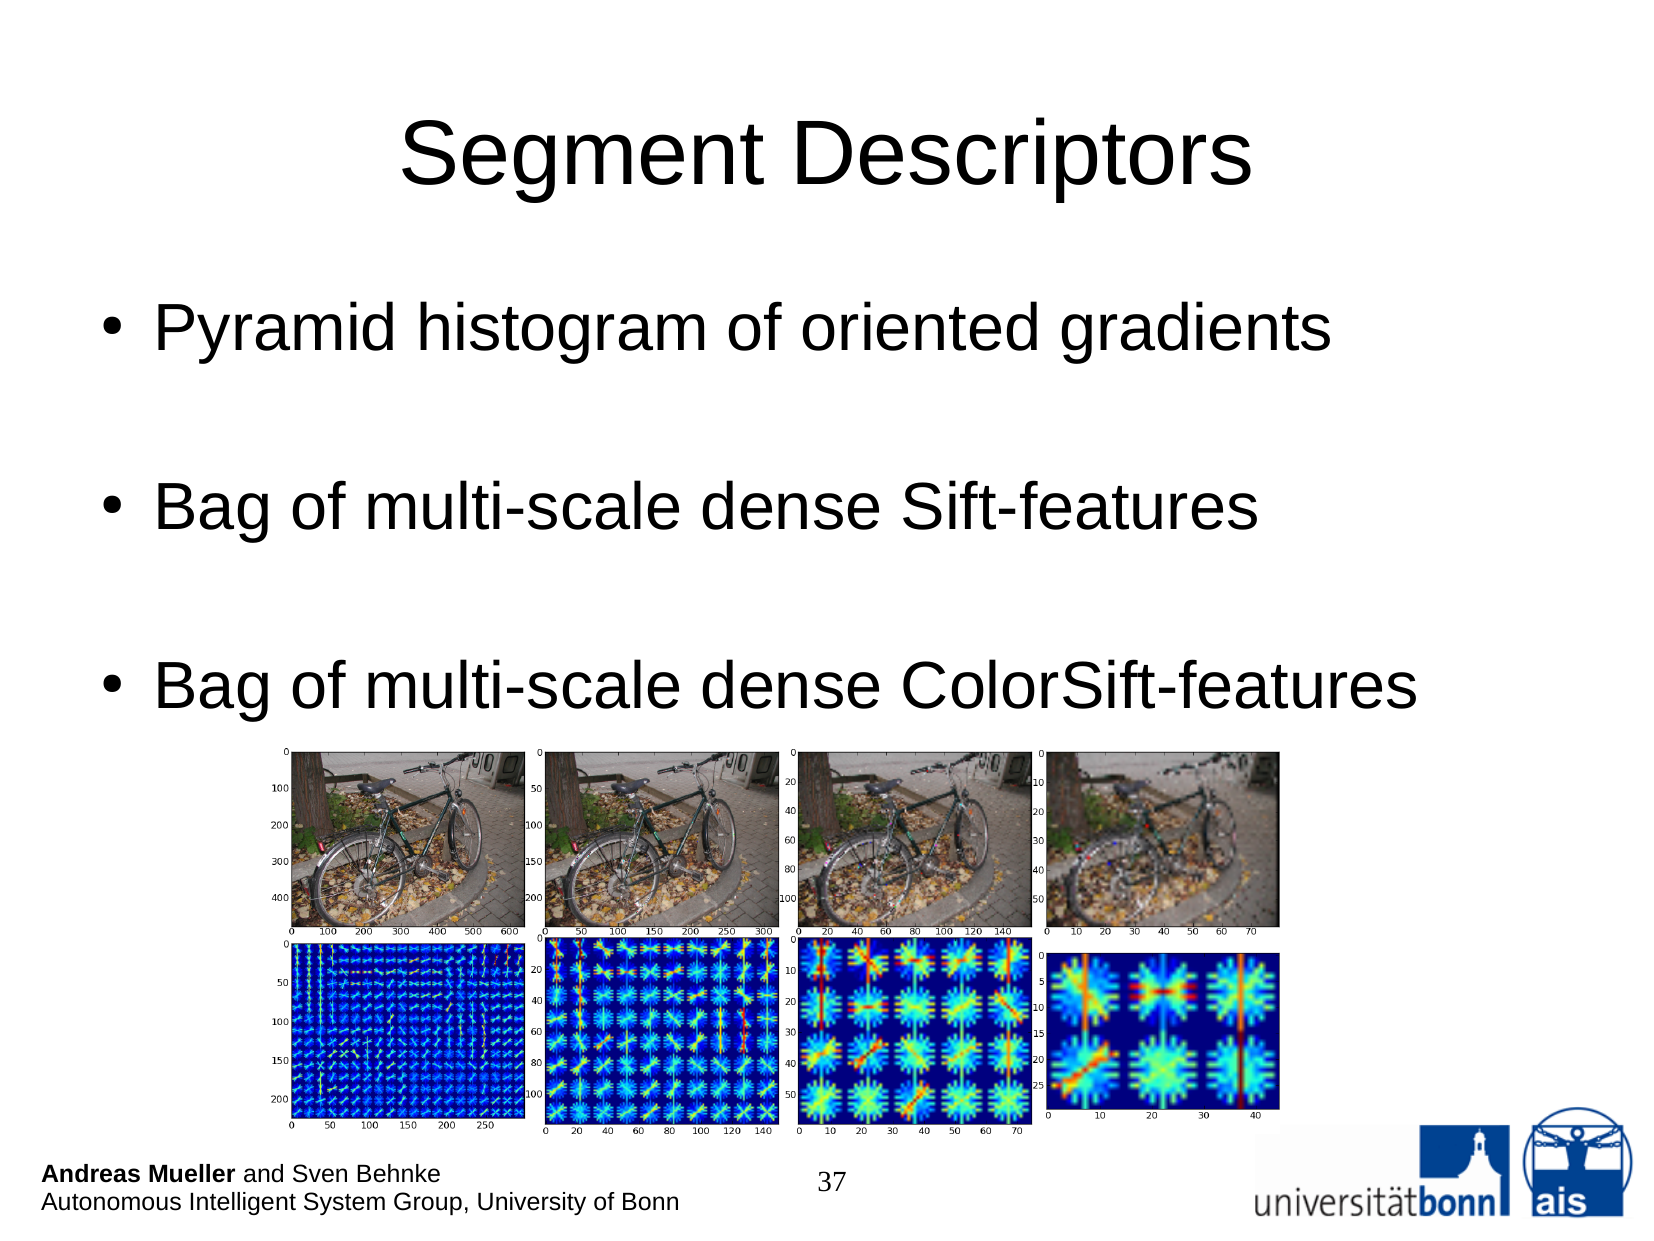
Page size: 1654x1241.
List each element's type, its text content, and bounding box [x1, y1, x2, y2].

title Segment Descriptors [82, 49, 1571, 257]
list Pyramid histogram of oriented gradients Bag of multi-scale dense Sift-features Bag of multi-scale dense ColorSift-features [82, 290, 1571, 1109]
picture [271, 748, 1635, 1220]
